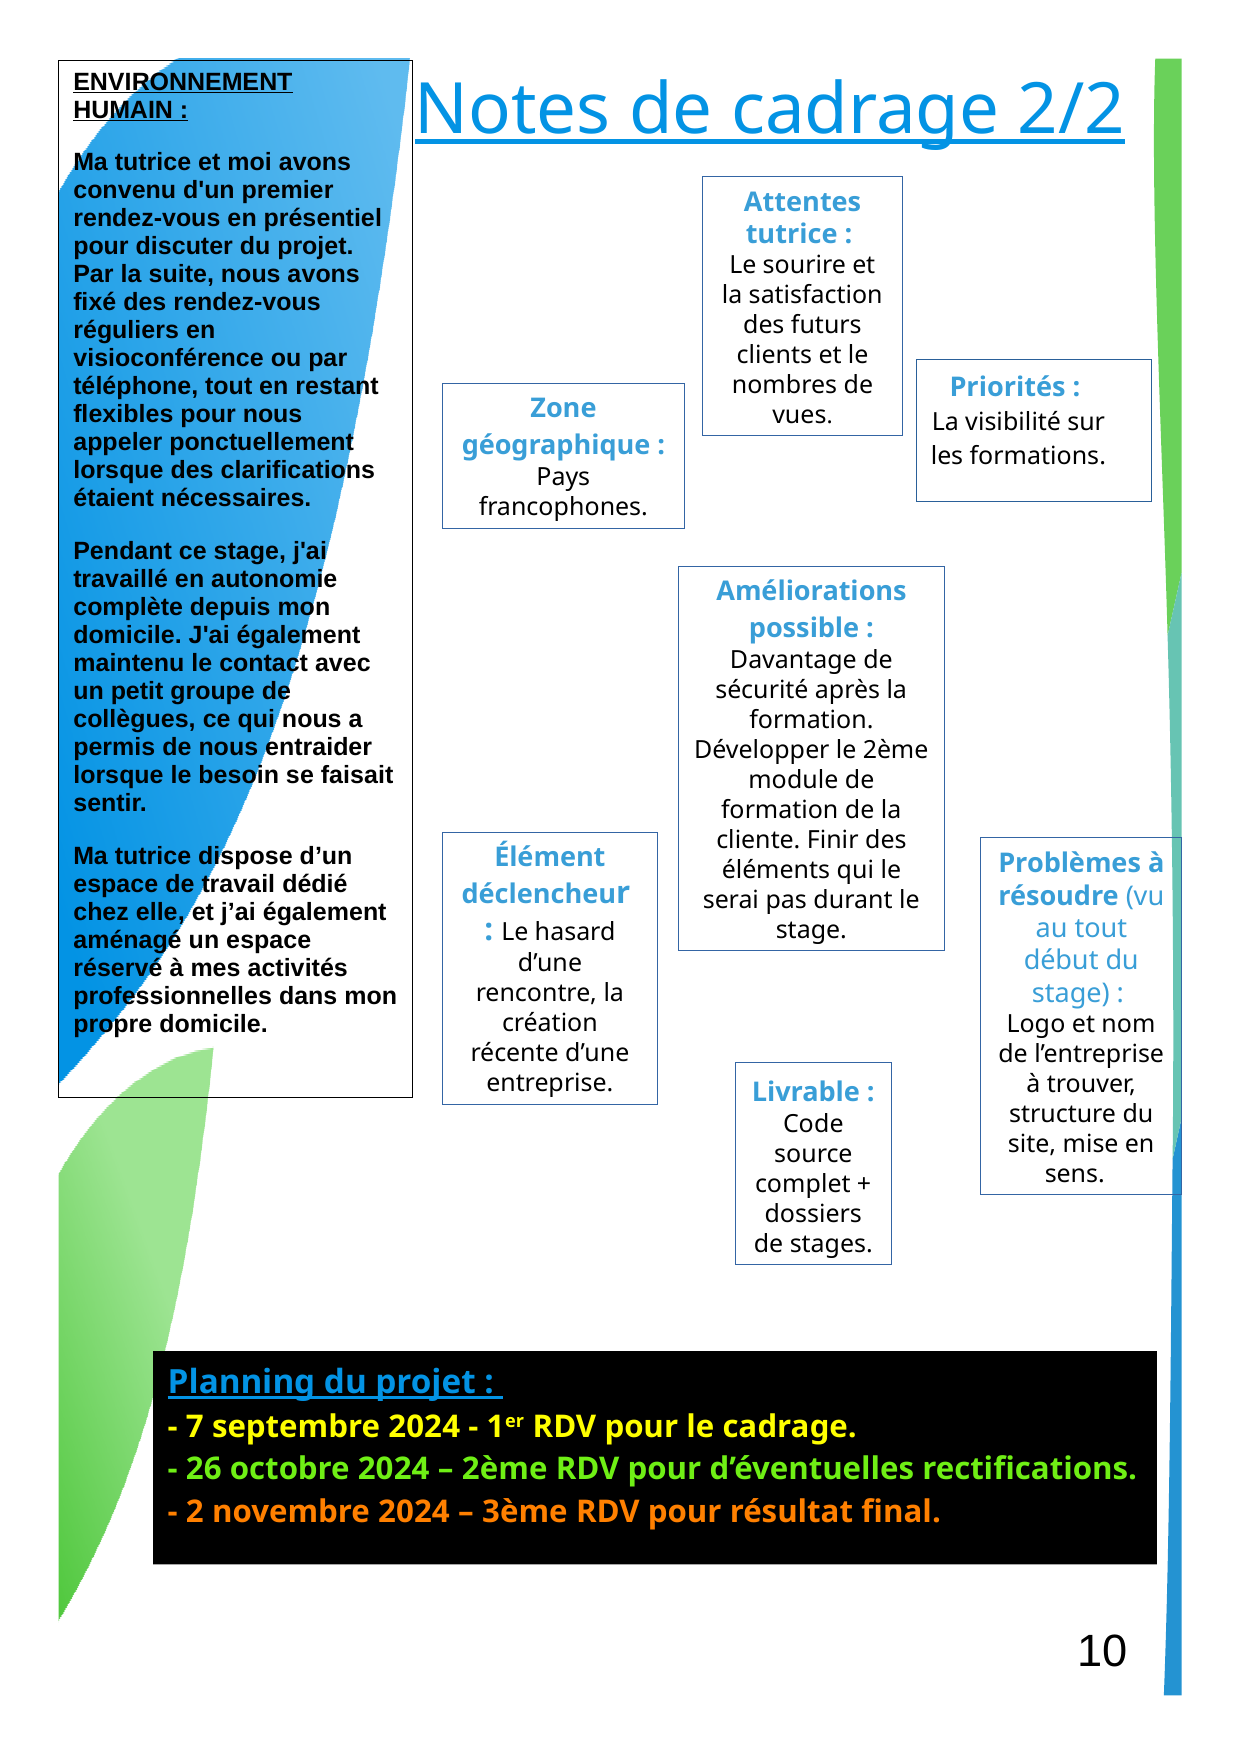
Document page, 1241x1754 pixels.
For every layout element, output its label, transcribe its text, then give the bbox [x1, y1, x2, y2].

text_box Notes de cadrage 2/2 [208, 54, 1241, 155]
text_box Améliorations possible : Davantage de sécurité après la formation. Développer le 2ème module de formation de la cliente. Finir des éléments qui le serai pas durant le stage. [678, 566, 945, 951]
text_box ENVIRONNEMENT HUMAIN : Ma tutrice et moi avons convenu d'un premier rendez-vous en présentiel pour discuter du projet. Par la suite, nous avons fixé des rendez-vous réguliers en visioconférence ou par téléphone, tout en restant flexibles pour nous appeler ponctuellement lorsque des clarifications étaient nécessaires. Pendant ce stage, j'ai travaillé en autonomie complète depuis mon domicile. J'ai également maintenu le contact avec un petit groupe de collègues, ce qui nous a permis de nous entraider lorsque le besoin se faisait sentir. Ma tutrice dispose d’un espace de travail dédié chez elle, et j’ai également aménagé un espace réservé à mes activités professionnelles dans mon propre domicile. [58, 60, 413, 1094]
text_box Planning du projet : - 7 septembre 2024 - 1er RDV pour le cadrage. - 26 octobre 2024 – 2ème RDV pour d’éventuelles rectifications. - 2 novembre 2024 – 3ème RDV pour résultat final. [153, 1351, 1157, 1565]
text_box Priorités : La visibilité sur les formations. [916, 359, 1152, 502]
text_box Problèmes à résoudre (vu au tout début du stage) : Logo et nom de l’entreprise à trouver, structure du site, mise en sens. [980, 837, 1182, 1195]
text_box Livrable : Code source complet + dossiers de stages. [735, 1062, 892, 1265]
text_box Zone géographique : Pays francophones. [442, 383, 685, 529]
text_box Élément déclencheur : Le hasard d’une rencontre, la création récente d’une entreprise. [442, 832, 658, 1105]
text_box Attentes tutrice : Le sourire et la satisfaction des futurs clients et le nombres de vues. [702, 176, 903, 436]
text_box <numéro> [1062, 1618, 1241, 1742]
picture [58, 1098, 410, 1627]
